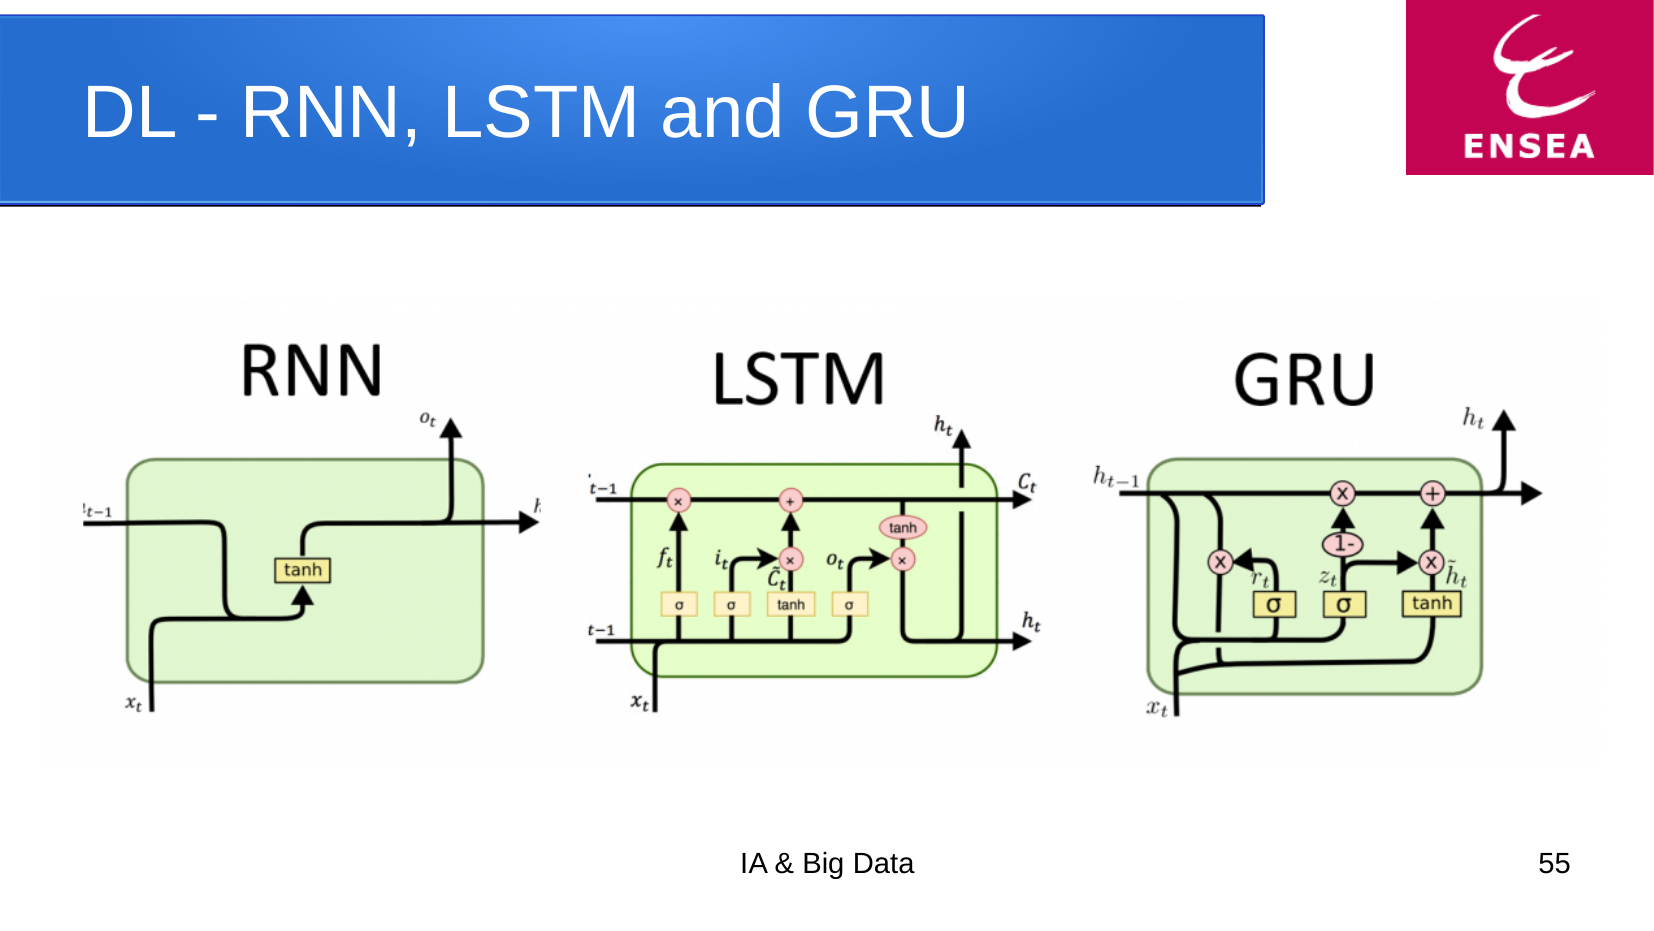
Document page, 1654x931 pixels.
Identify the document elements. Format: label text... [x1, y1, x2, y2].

title DL - RNN, LSTM and GRU [82, 35, 1235, 189]
picture [1406, 0, 1654, 175]
picture [43, 298, 1603, 768]
